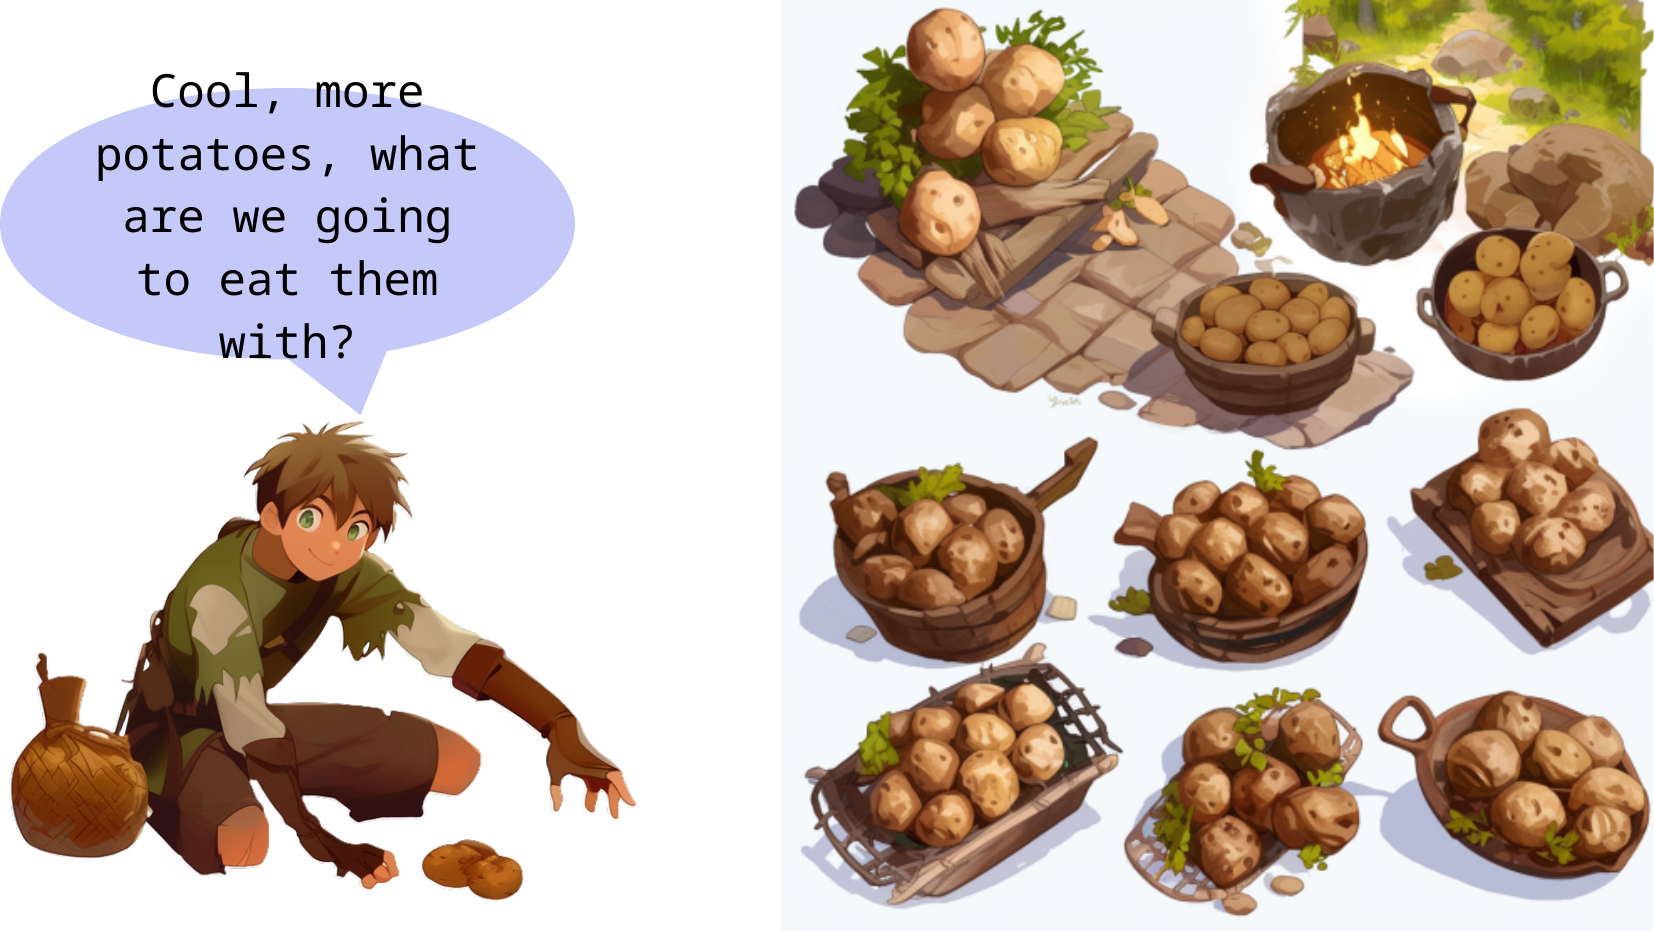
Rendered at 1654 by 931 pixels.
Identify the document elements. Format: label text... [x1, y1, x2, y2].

picture [0, 404, 665, 931]
picture [780, 0, 1654, 931]
text_box Cool, more potatoes, what are we going to eat them with? [0, 88, 575, 416]
